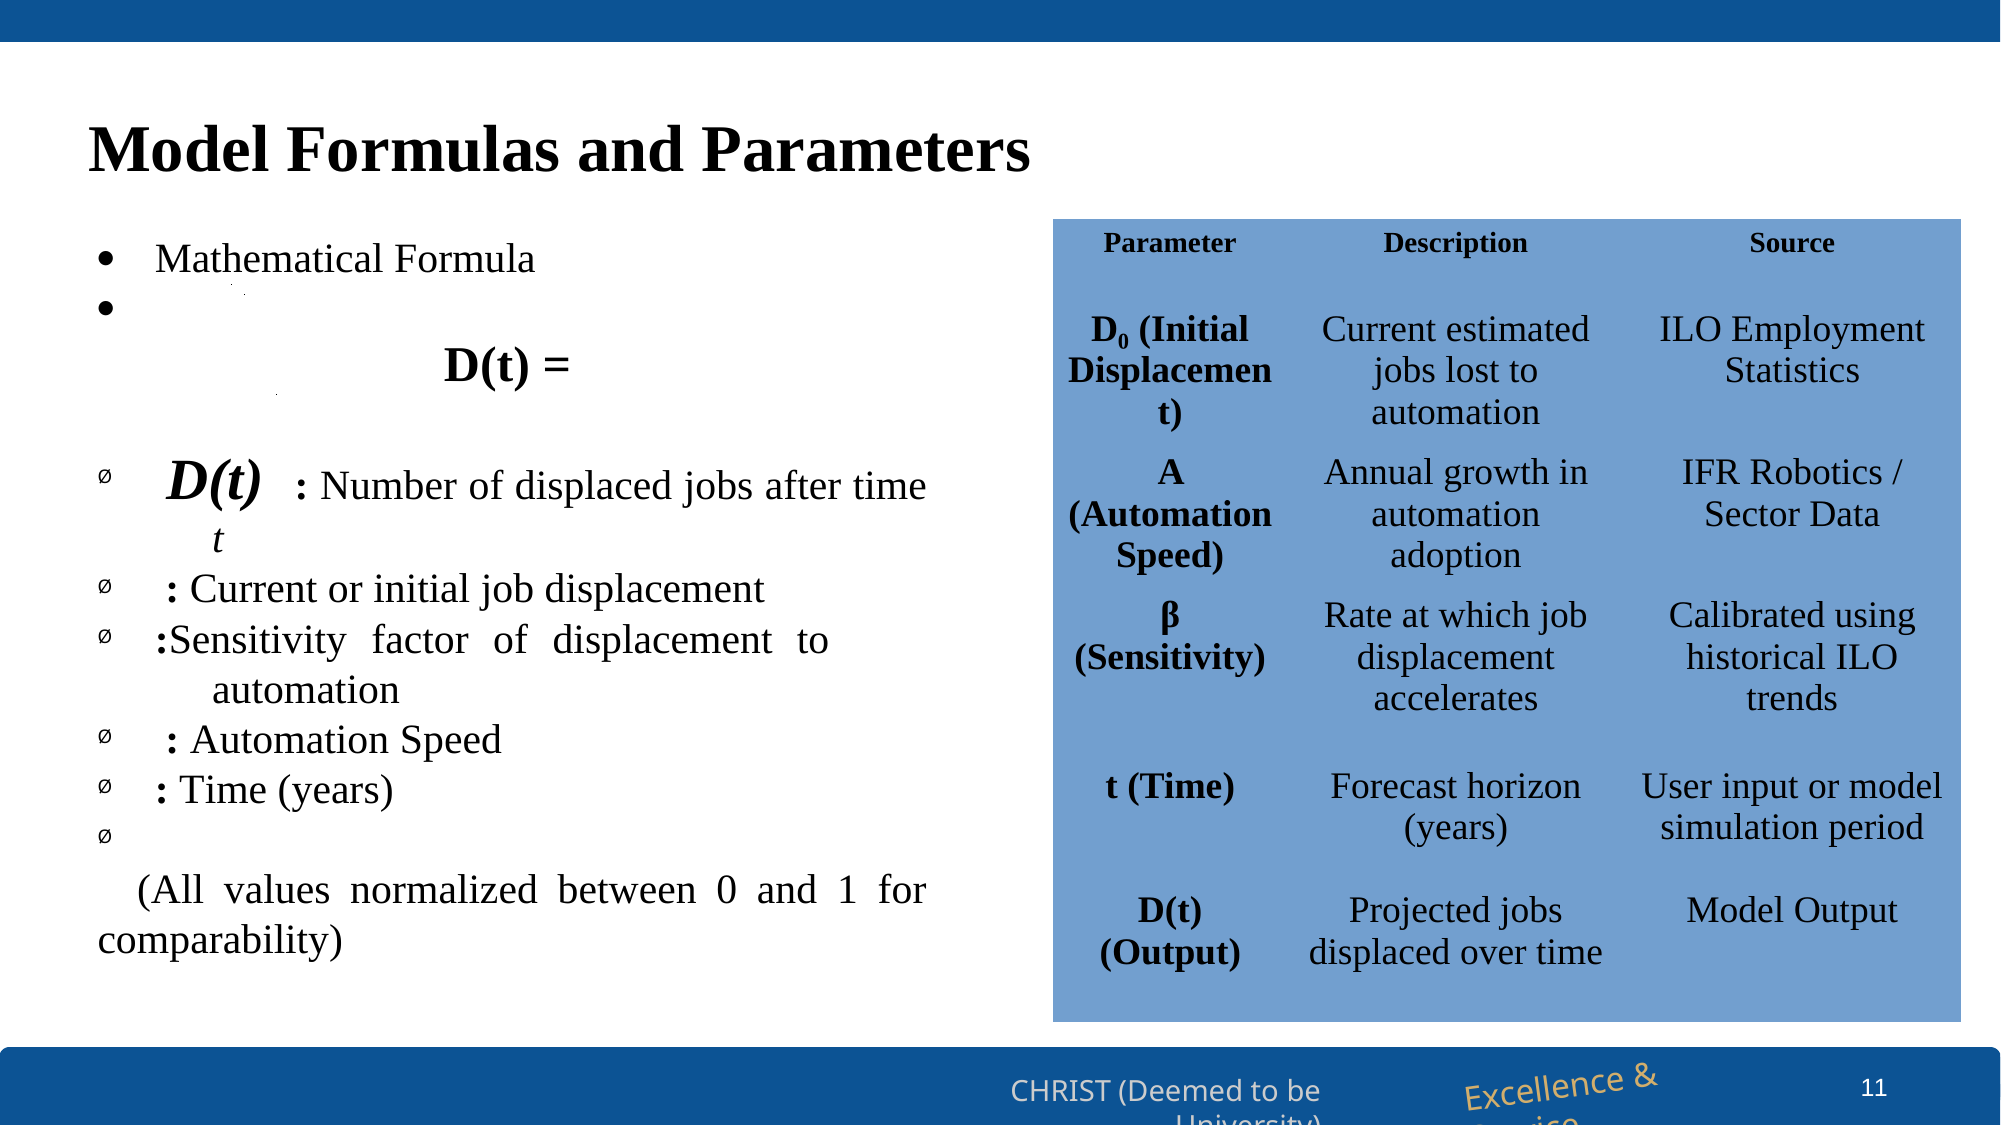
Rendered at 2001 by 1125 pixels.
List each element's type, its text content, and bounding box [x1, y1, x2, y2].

table_cell Annual growth in automation adoption [1288, 444, 1624, 587]
table_cell Calibrated using historical ILO trends [1624, 587, 1961, 757]
table_cell A (Automation Speed) [1053, 444, 1288, 587]
table_cell ILO Employment Statistics [1624, 300, 1961, 444]
table_cell Forecast horizon (years) [1288, 757, 1624, 882]
table_header Source [1624, 219, 1961, 300]
table_cell D₀ (Initial Displacement) [1053, 300, 1288, 444]
list [905, 210, 1958, 1031]
table_cell Projected jobs displaced over time [1288, 882, 1624, 1022]
table_header Parameter [1053, 219, 1288, 300]
table_header Description [1288, 219, 1624, 300]
table_cell Model Output [1624, 882, 1961, 1022]
text_box [1840, 1051, 1961, 1118]
table_cell User input or model simulation period [1624, 757, 1961, 882]
table_cell β (Sensitivity) [1053, 587, 1288, 757]
table_cell IFR Robotics / Sector Data [1624, 444, 1961, 587]
table_cell Rate at which job displacement accelerates [1288, 587, 1624, 757]
table_cell D(t) (Output) [1053, 882, 1288, 1022]
list Mathematical Formula D(t) = D(t) : Number of displaced jobs after time t : Current or initial job displacement :Sensitivity factor of displacement to automation : Automation Speed : Time (years) (All values normalized between 0 and 1 for comparability) [42, 231, 905, 1011]
table_cell Current estimated jobs lost to automation [1288, 300, 1624, 444]
table_cell t (Time) [1053, 757, 1288, 882]
title Model Formulas and Parameters [68, 84, 1932, 211]
